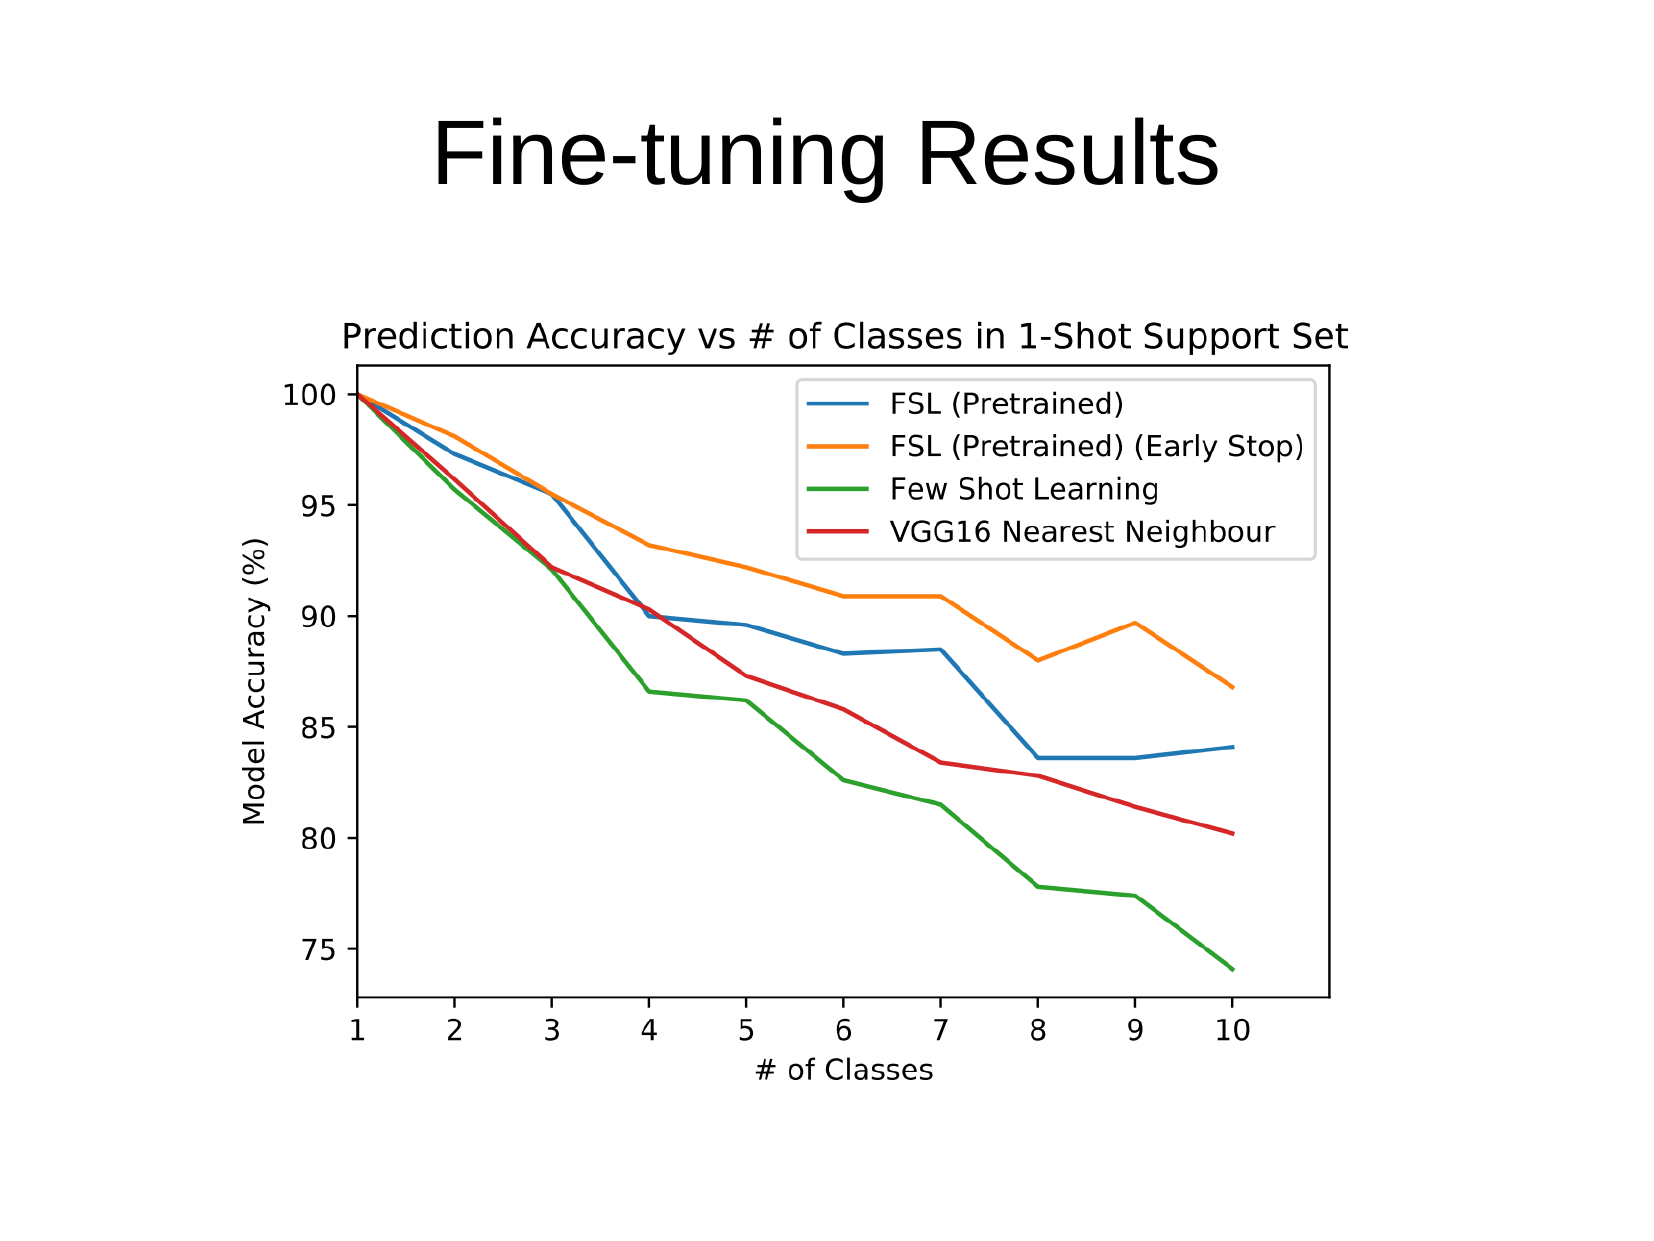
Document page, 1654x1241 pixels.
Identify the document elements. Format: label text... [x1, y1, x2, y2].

title Fine-tuning Results [82, 49, 1571, 257]
picture [205, 303, 1448, 1096]
